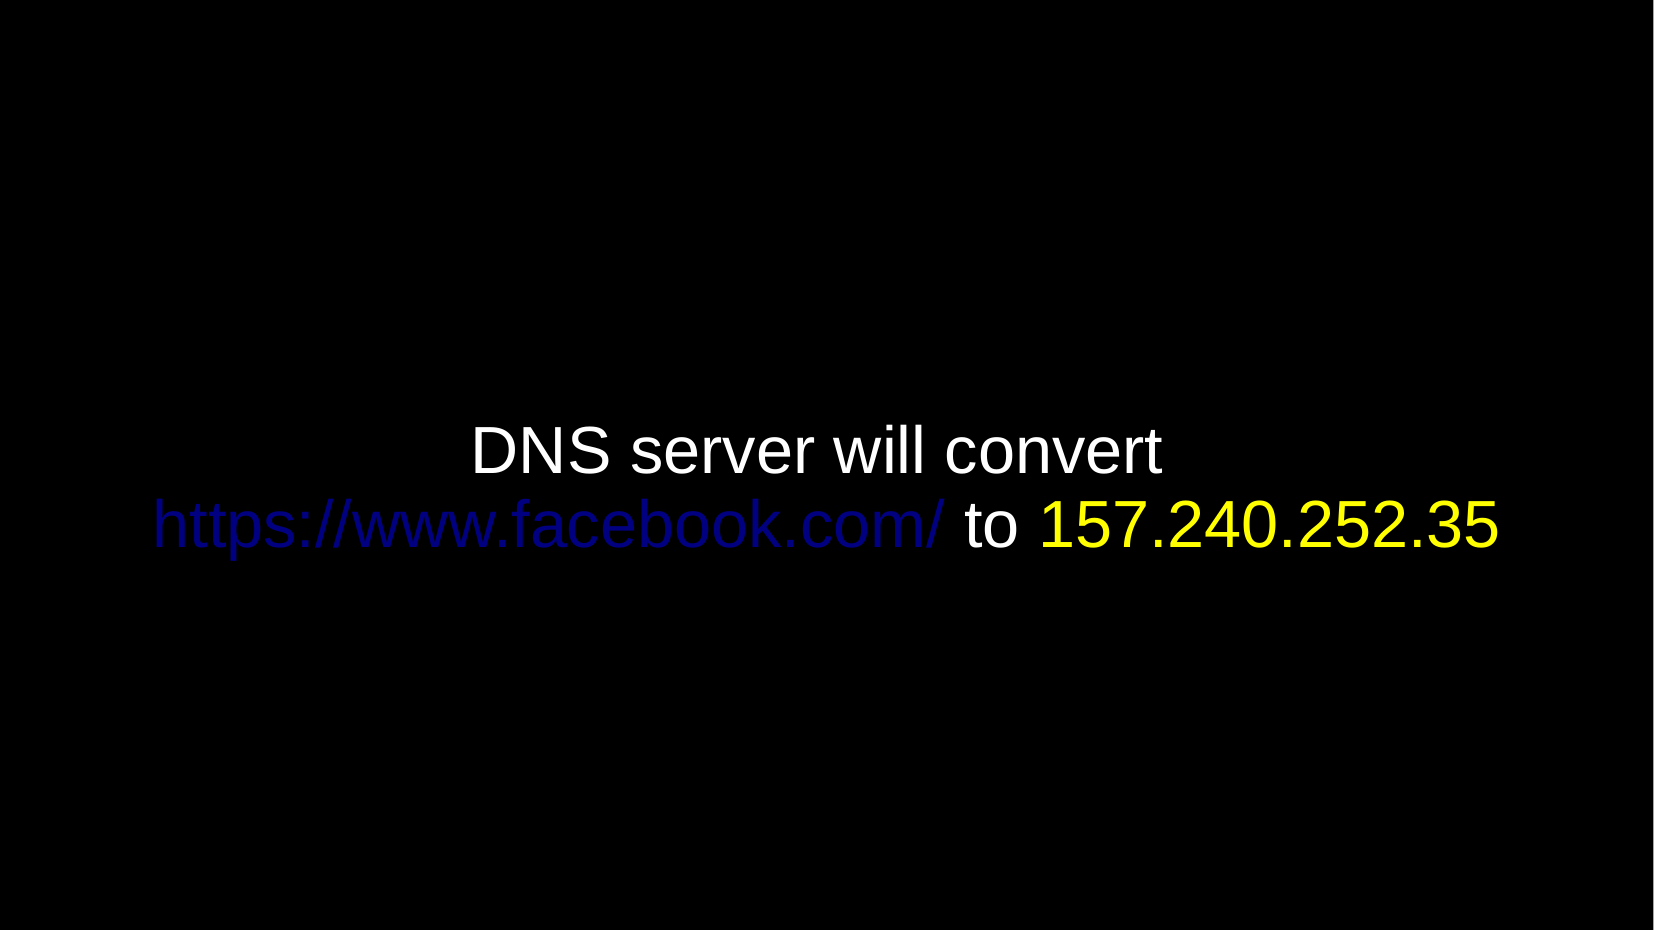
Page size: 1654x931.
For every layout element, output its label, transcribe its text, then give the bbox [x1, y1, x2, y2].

subtitle DNS server will convert https://www.facebook.com/ to 157.240.252.35 [82, 217, 1571, 758]
